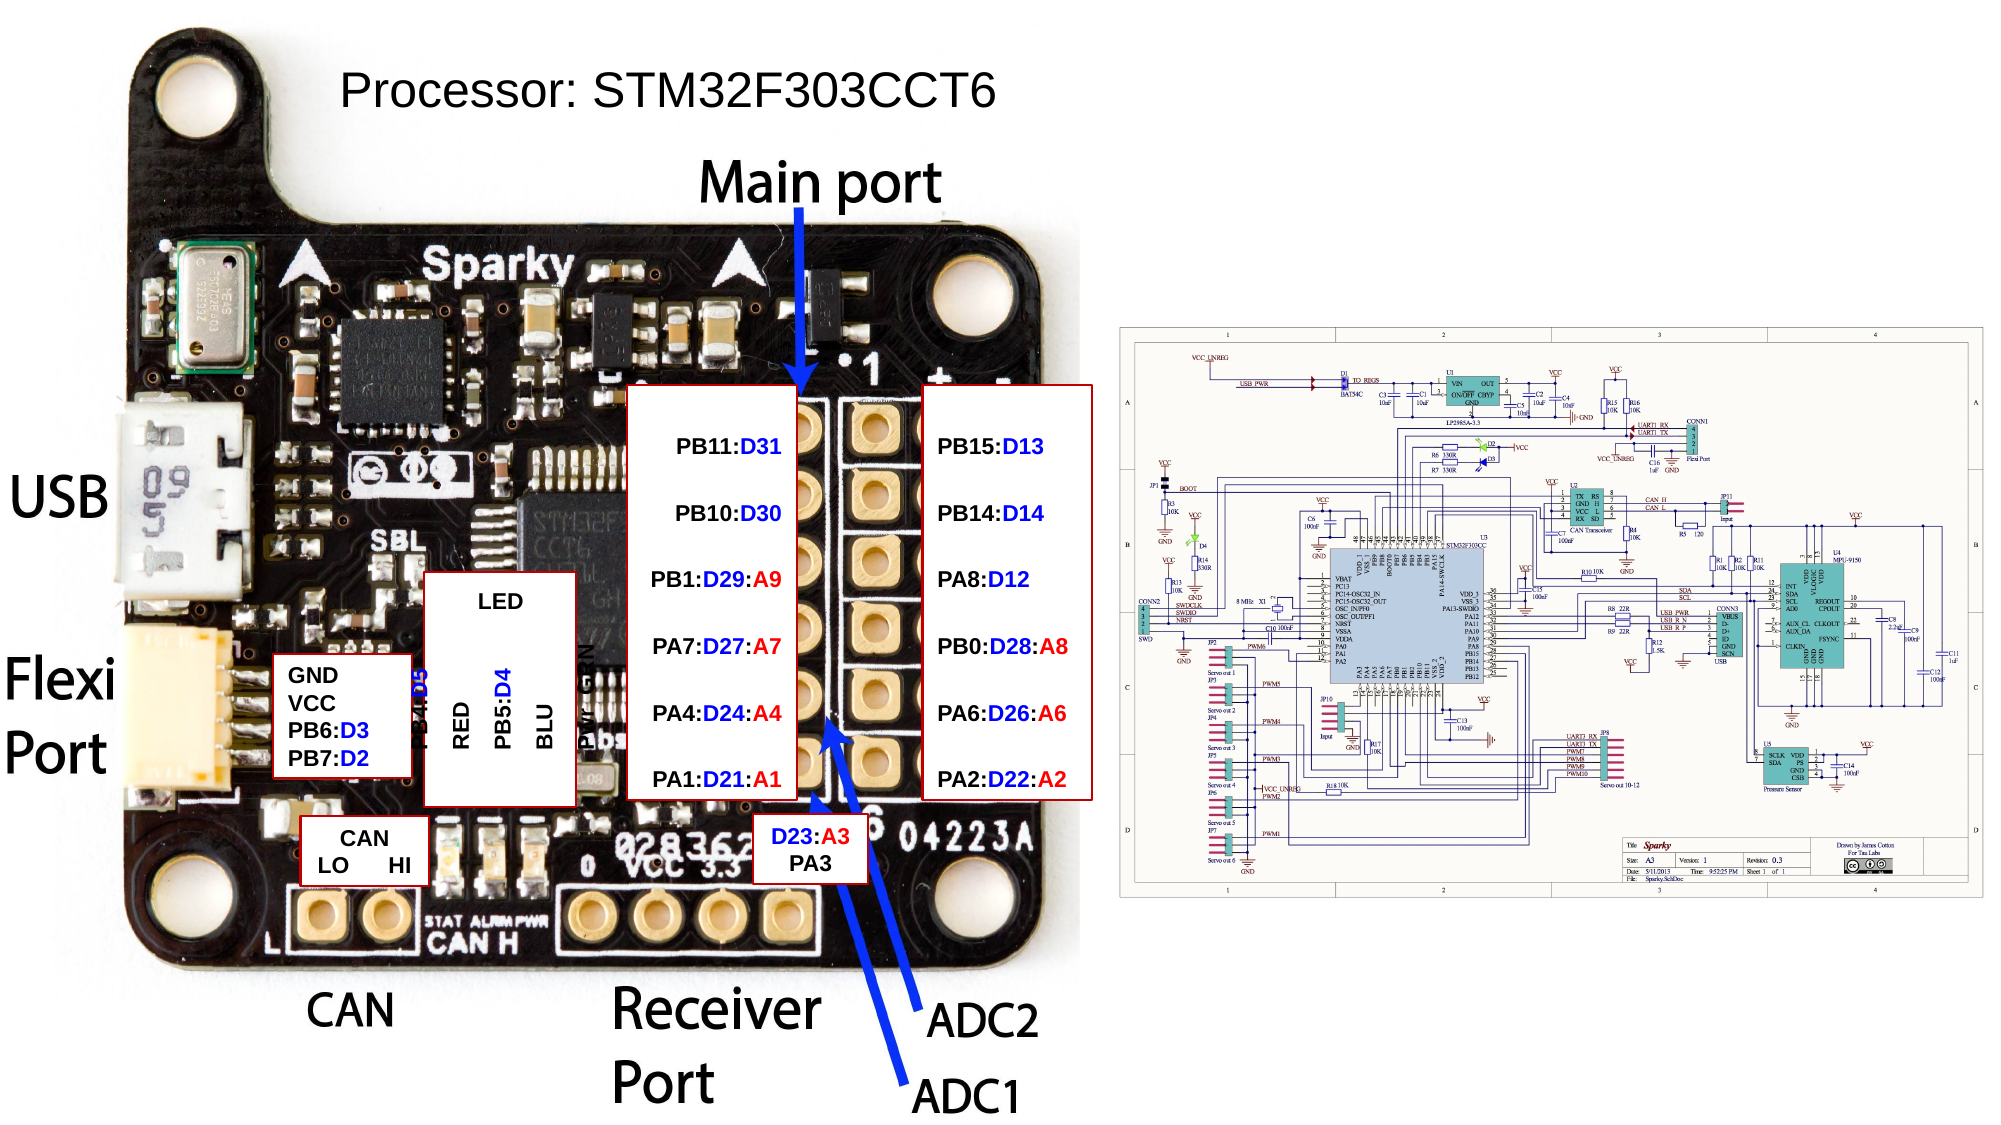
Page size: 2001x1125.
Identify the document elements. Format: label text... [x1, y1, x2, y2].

text_box LED [462, 579, 540, 622]
text_box PB4:D5 RED PB5:D4 BLU Pwr GRN [424, 572, 576, 807]
text_box Processor: STM32F303CCT6 [310, 50, 1026, 126]
text_box GND VCC PB6:D3 PB7:D2 [273, 653, 412, 779]
picture [1117, 323, 1987, 904]
picture [3, 0, 1080, 1125]
text_box CAN LO HI [300, 816, 429, 886]
text_box PB11:D31 PB10:D30 PB1:D29:A9 PA7:D27:A7 PA4:D24:A4 PA1:D21:A1 [627, 385, 797, 800]
text_box D23:A3 PA3 [753, 813, 868, 884]
text_box PB15:D13 PB14:D14 PA8:D12 PB0:D28:A8 PA6:D26:A6 PA2:D22:A2 [922, 385, 1092, 800]
